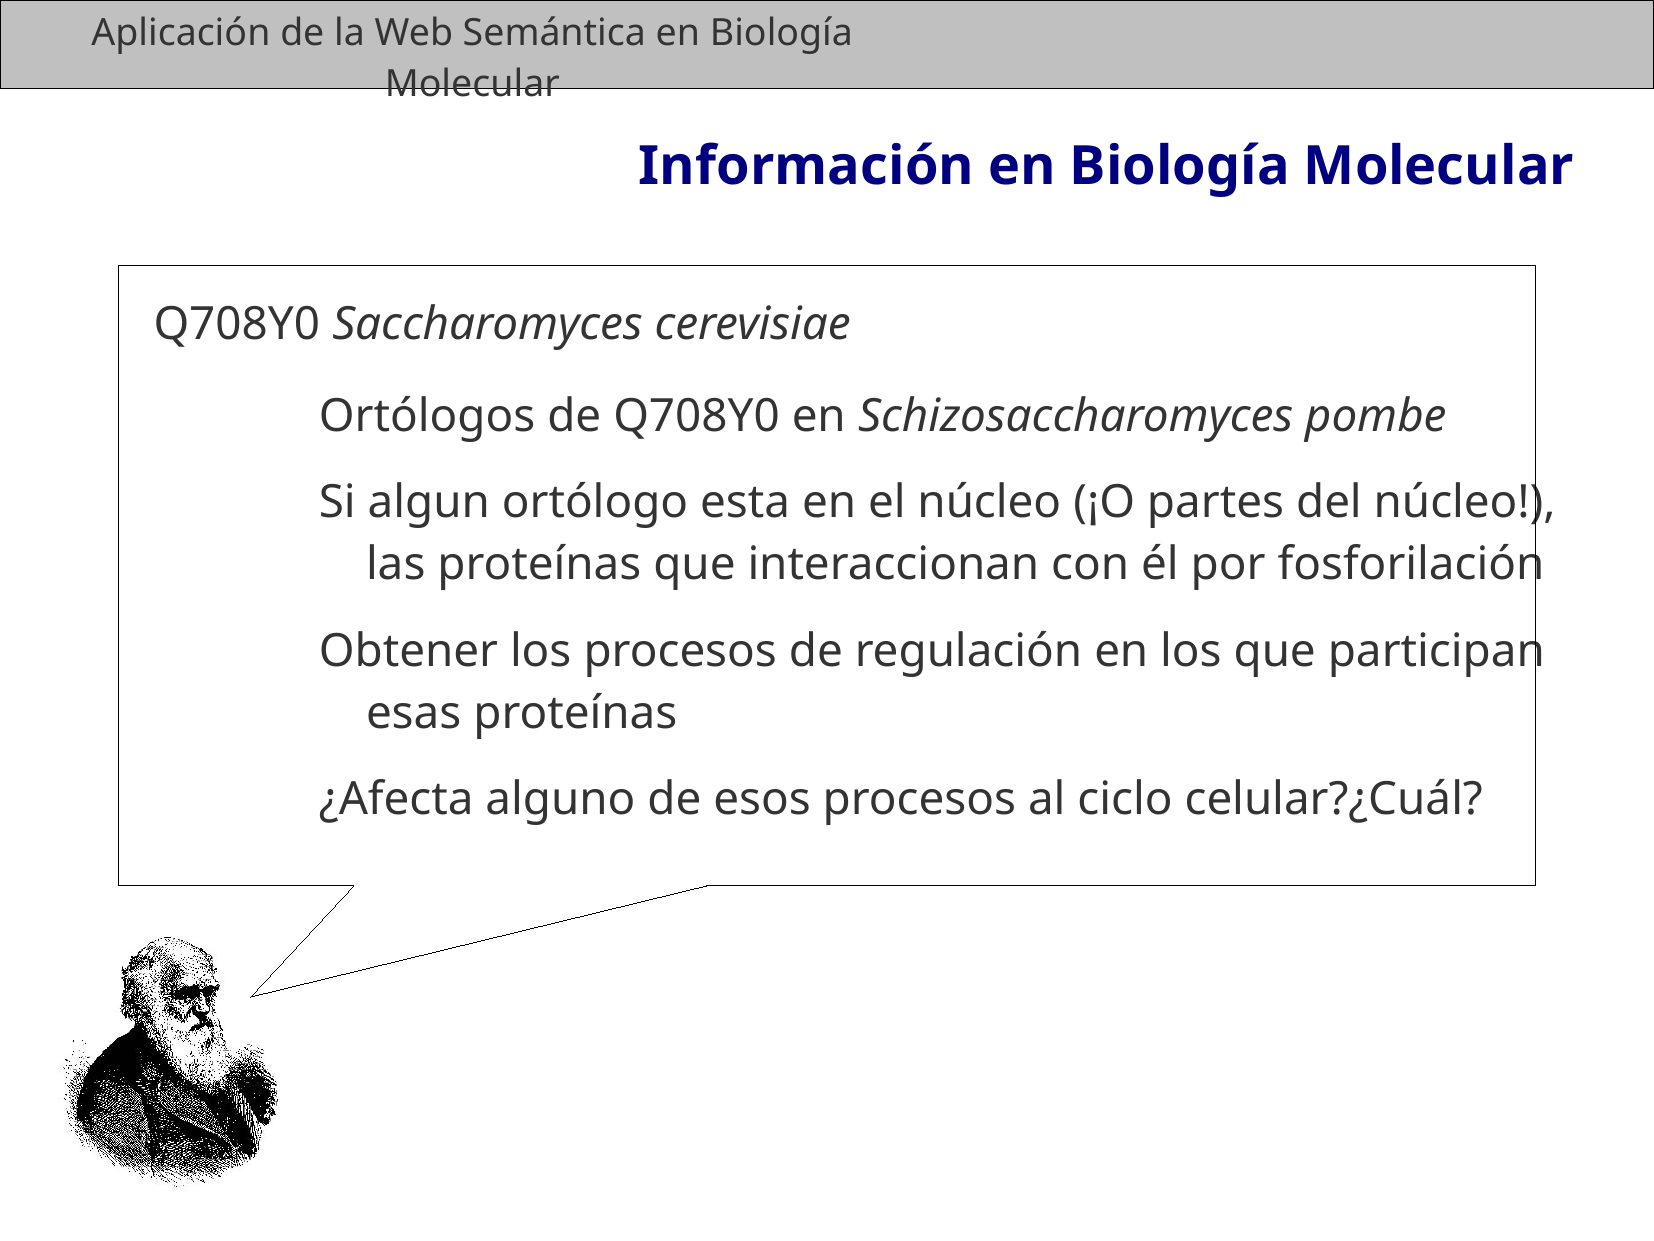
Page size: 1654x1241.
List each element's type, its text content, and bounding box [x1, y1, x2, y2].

text_box Aplicación de la Web Semántica en Biología Molecular [0, 23, 945, 89]
list Q708Y0 Saccharomyces cerevisiae Ortólogos de Q708Y0 en Schizosaccharomyces pombe Si algun ortólogo esta en el núcleo (¡O partes del núcleo!), las proteínas que interaccionan con él por fosforilación Obtener los procesos de regulación en los que participan esas proteínas ¿Afecta alguno de esos procesos al ciclo celular?¿Cuál? [82, 290, 1571, 1182]
text_box [0, 0, 1654, 89]
picture [51, 922, 296, 1211]
text_box Información en Biología Molecular [561, 125, 1654, 202]
